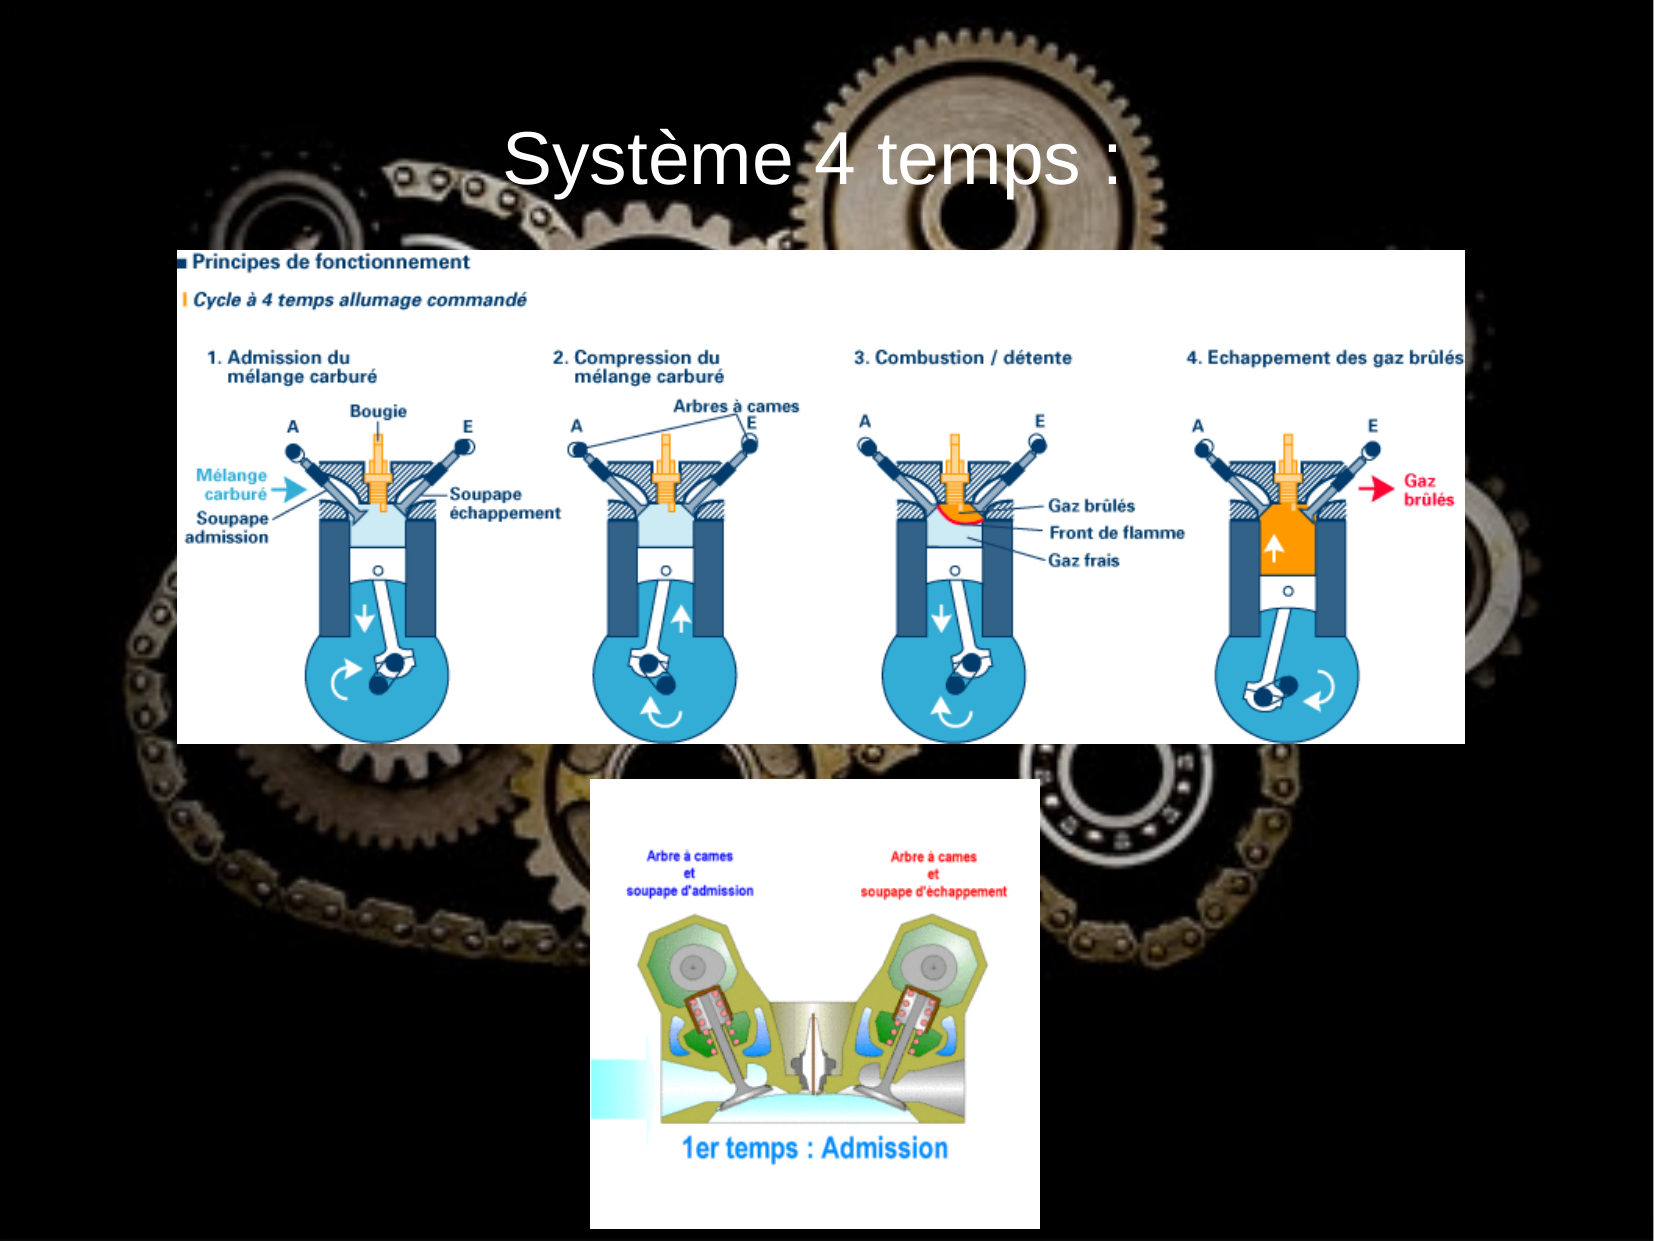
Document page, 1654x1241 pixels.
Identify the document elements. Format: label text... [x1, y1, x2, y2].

title Système 4 temps : [81, 49, 1570, 257]
picture [0, 0, 1654, 1241]
